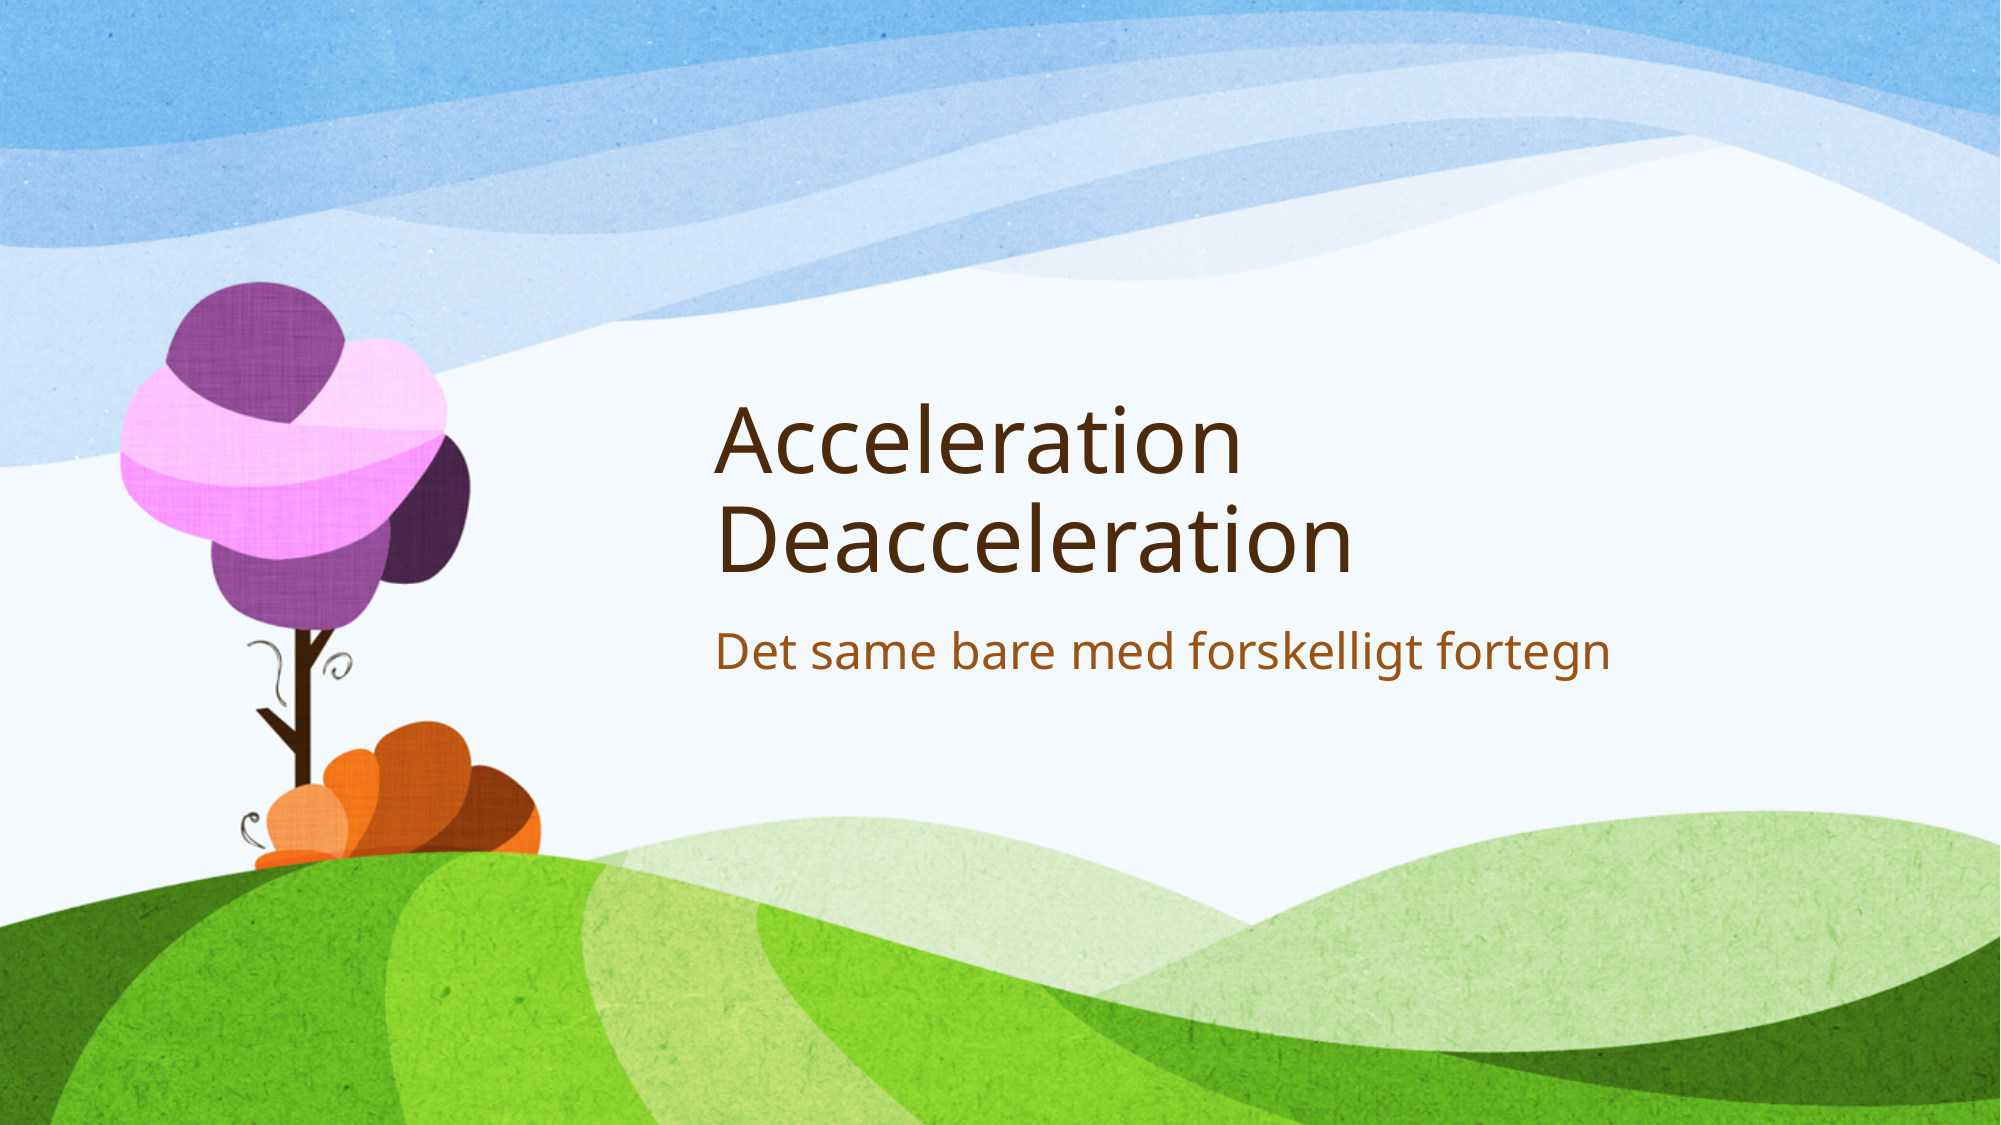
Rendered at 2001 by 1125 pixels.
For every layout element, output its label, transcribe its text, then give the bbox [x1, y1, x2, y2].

picture [0, 0, 2001, 1125]
list Det same bare med forskelligt fortegn [699, 612, 1825, 763]
title Acceleration Deacceleration [699, 299, 1825, 600]
